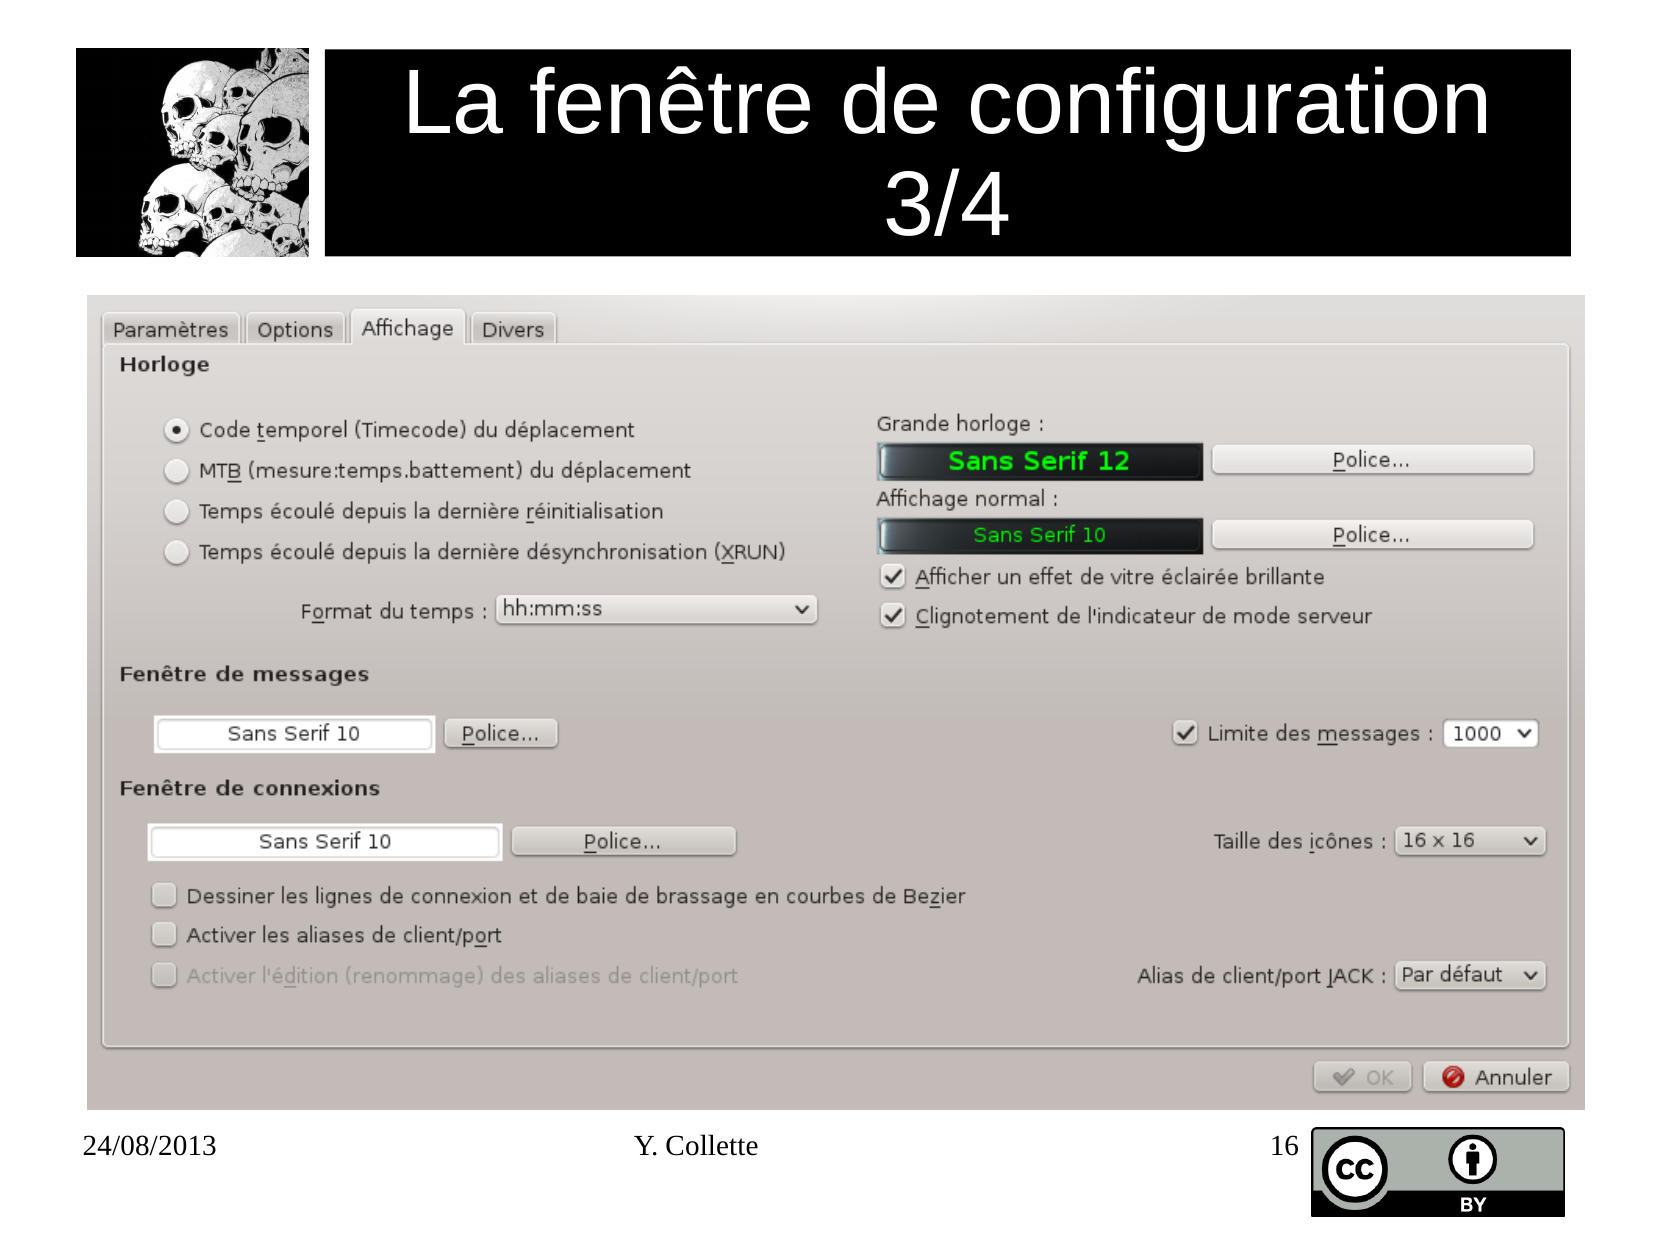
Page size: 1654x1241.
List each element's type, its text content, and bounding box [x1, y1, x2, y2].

title La fenêtre de configuration 3/4 [324, 49, 1571, 257]
picture [76, 48, 309, 257]
picture [1311, 1127, 1565, 1217]
picture [87, 295, 1585, 1110]
